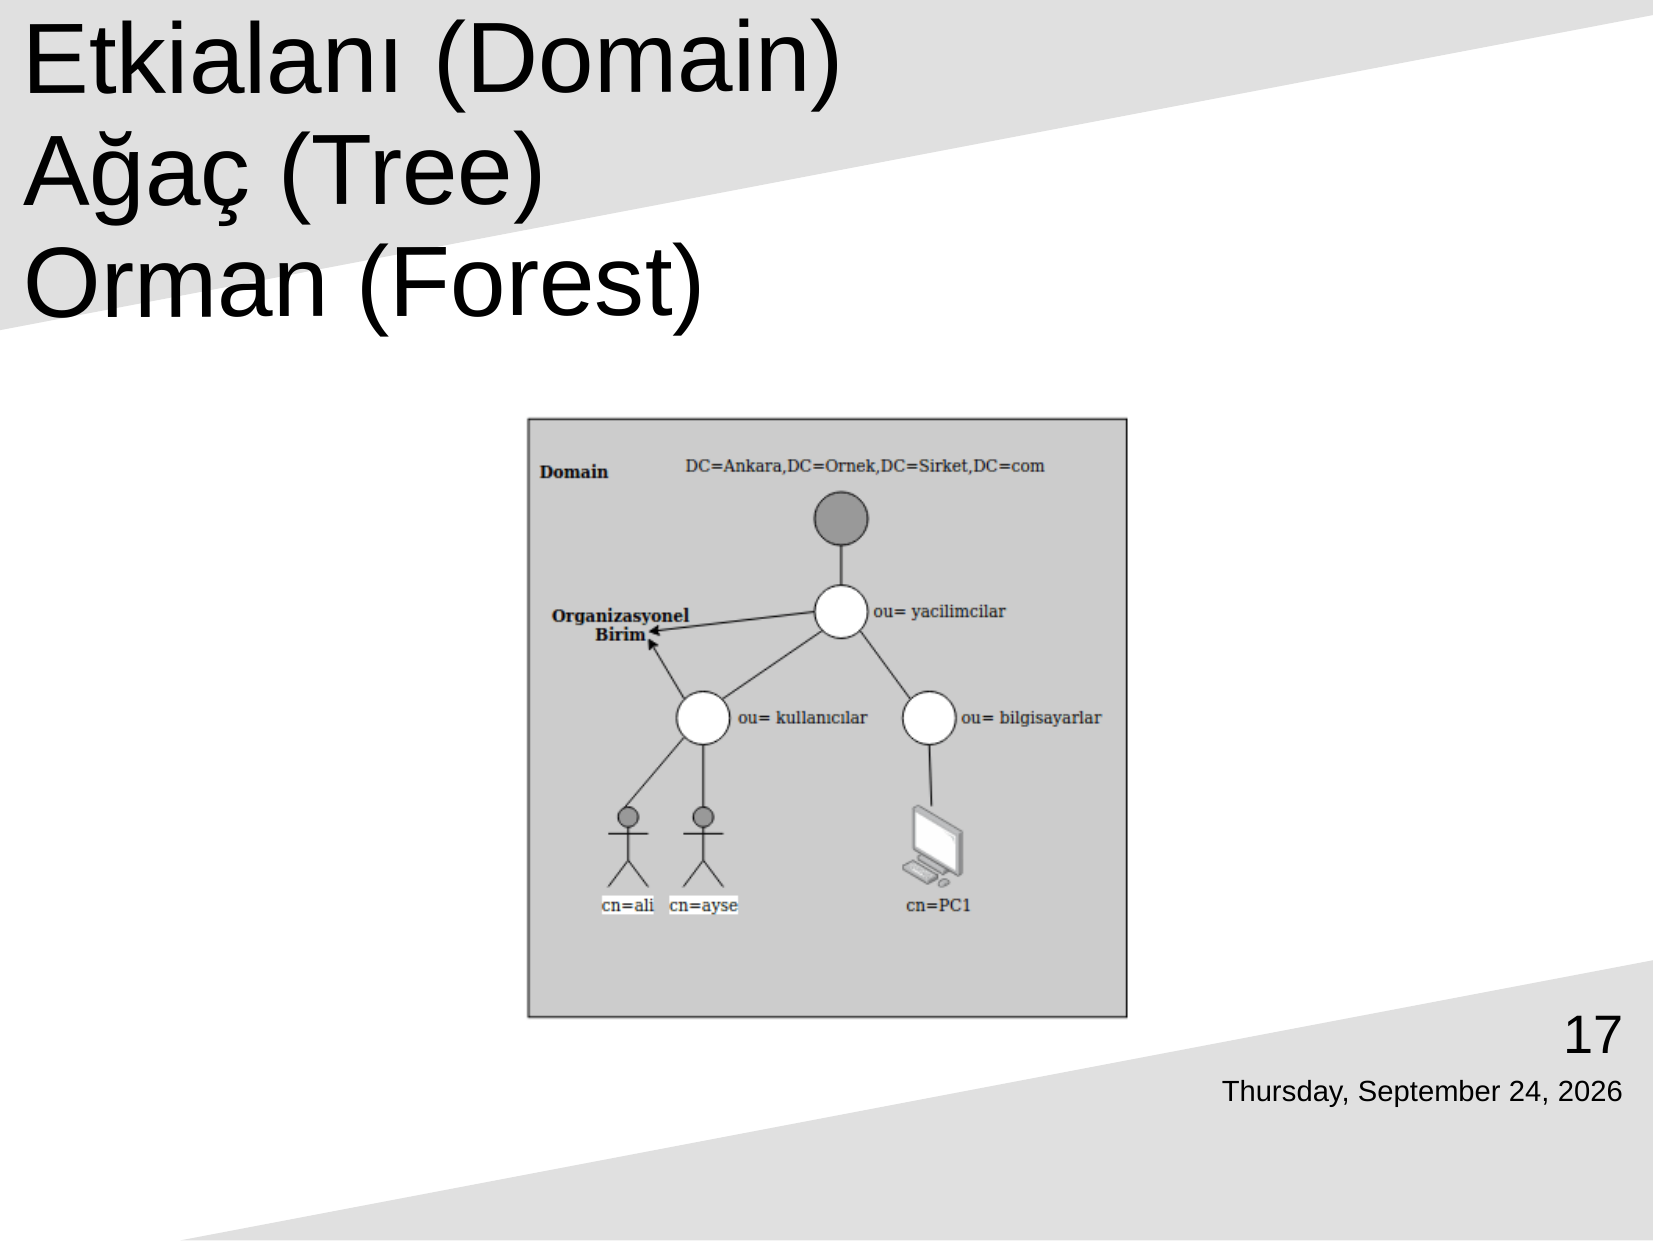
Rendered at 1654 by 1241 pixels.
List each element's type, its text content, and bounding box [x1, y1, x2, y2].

title Etkialanı (Domain) Ağaç (Tree) Orman (Forest) [22, 0, 1512, 339]
picture [510, 397, 1145, 1036]
